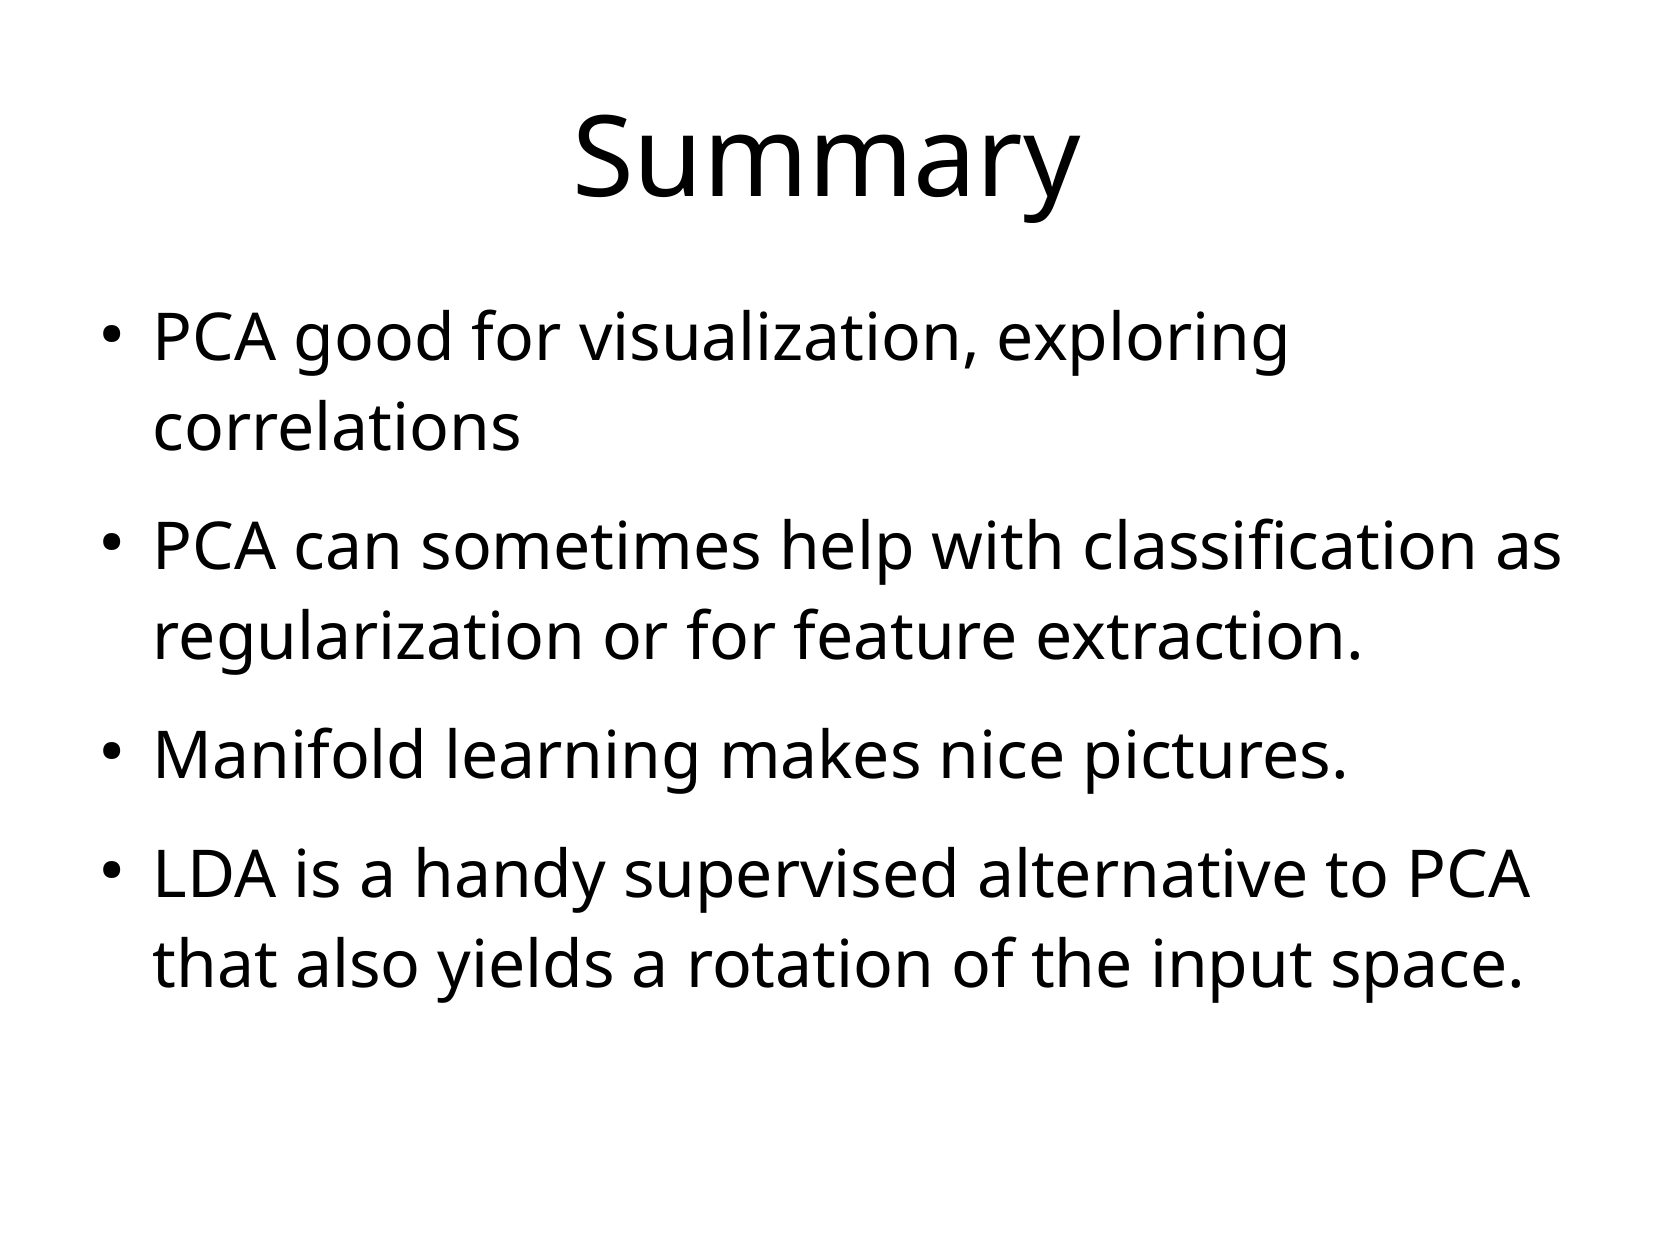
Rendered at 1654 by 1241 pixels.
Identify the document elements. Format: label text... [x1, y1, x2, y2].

title Summary [82, 49, 1571, 257]
list PCA good for visualization, exploring correlations PCA can sometimes help with classification as regularization or for feature extraction. Manifold learning makes nice pictures. LDA is a handy supervised alternative to PCA that also yields a rotation of the input space. [82, 290, 1571, 1010]
